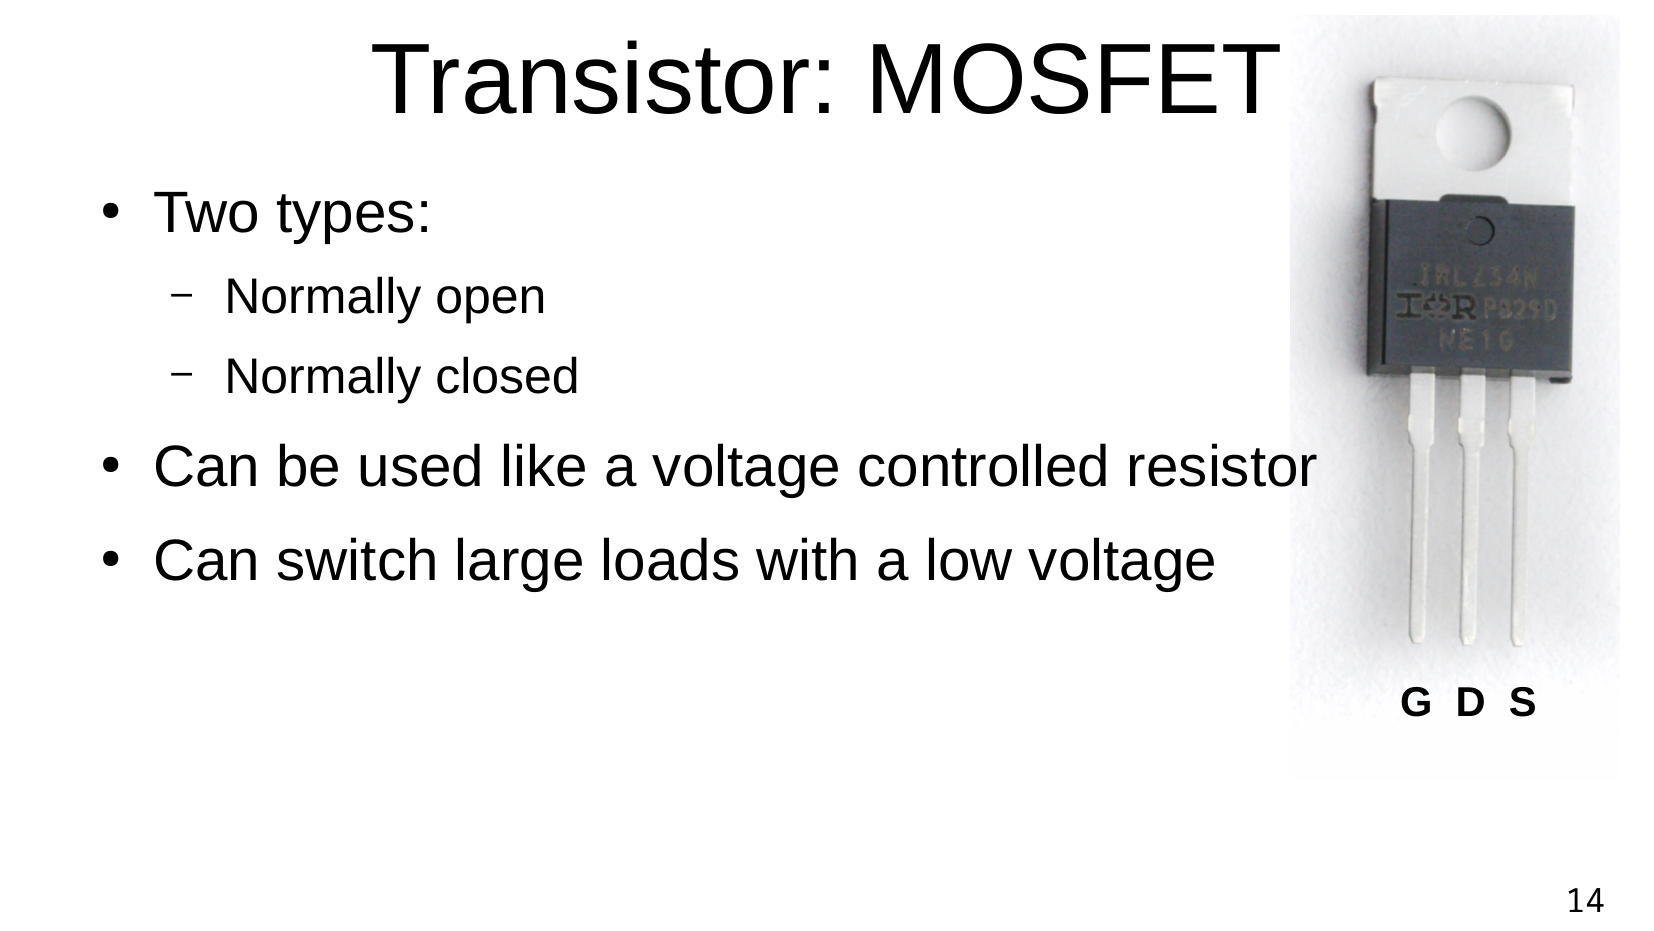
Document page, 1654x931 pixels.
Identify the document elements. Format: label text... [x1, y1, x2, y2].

title G D S [1385, 645, 1551, 759]
picture [1290, 15, 1621, 781]
title Transistor: MOSFET [82, 1, 1571, 157]
list Two types: Normally open Normally closed Can be used like a voltage controlled resistor Can switch large loads with a low voltage [82, 180, 1571, 811]
